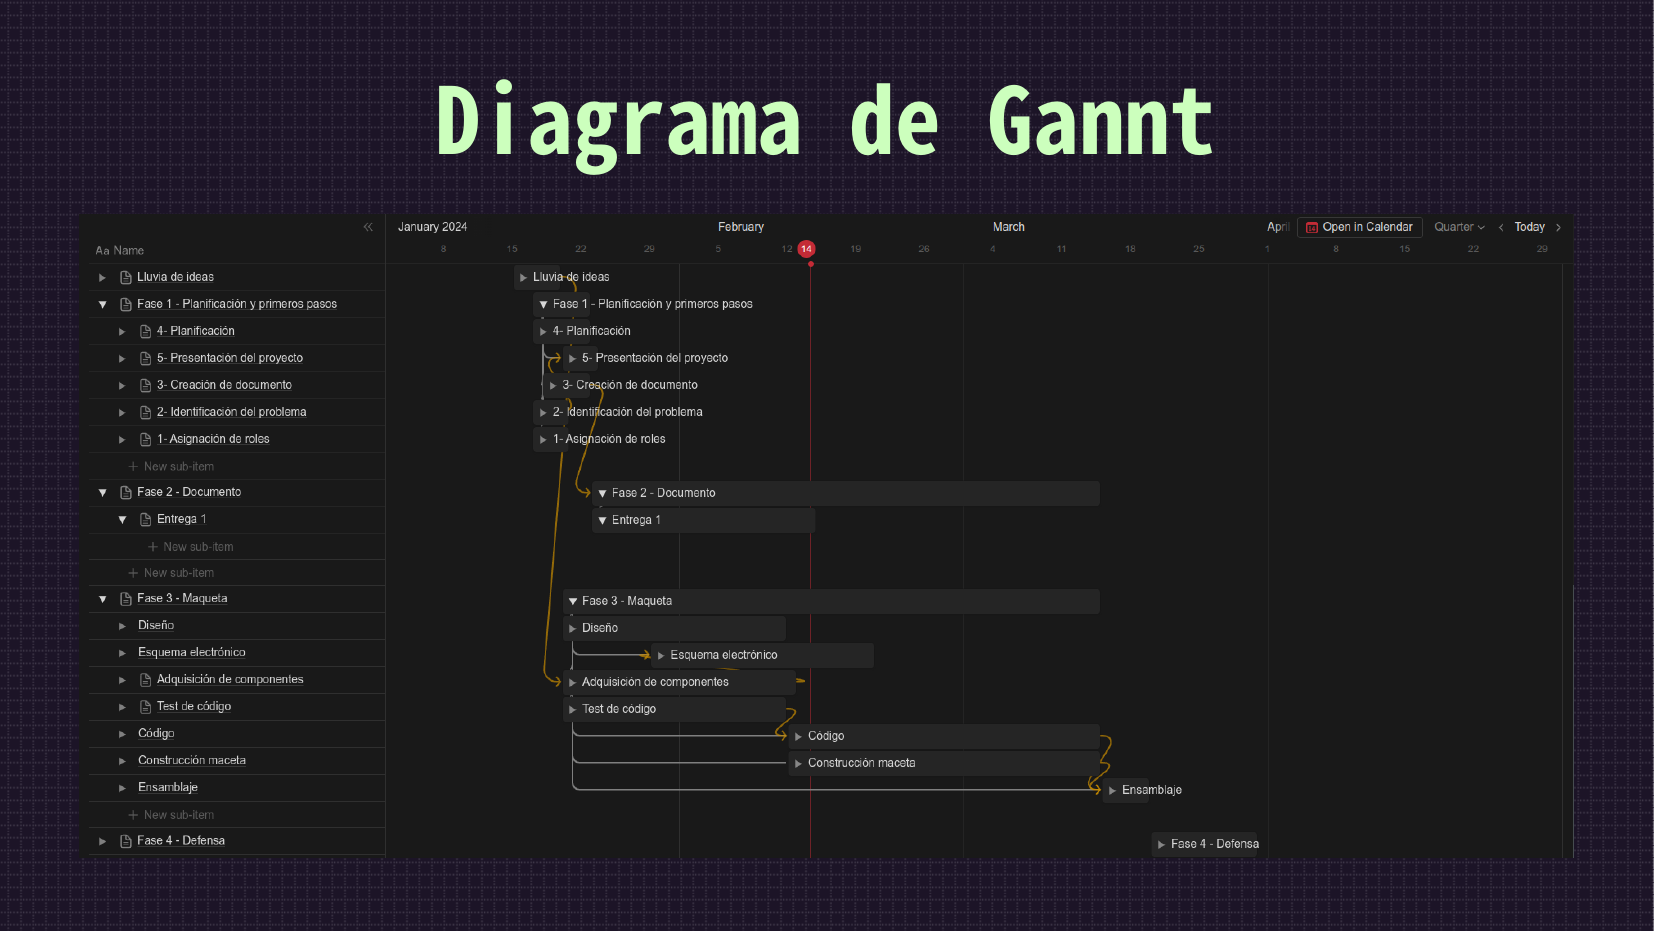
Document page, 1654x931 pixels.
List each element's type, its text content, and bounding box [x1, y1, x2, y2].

title Diagrama de Gannt [82, 37, 1571, 193]
picture [0, 0, 1654, 931]
